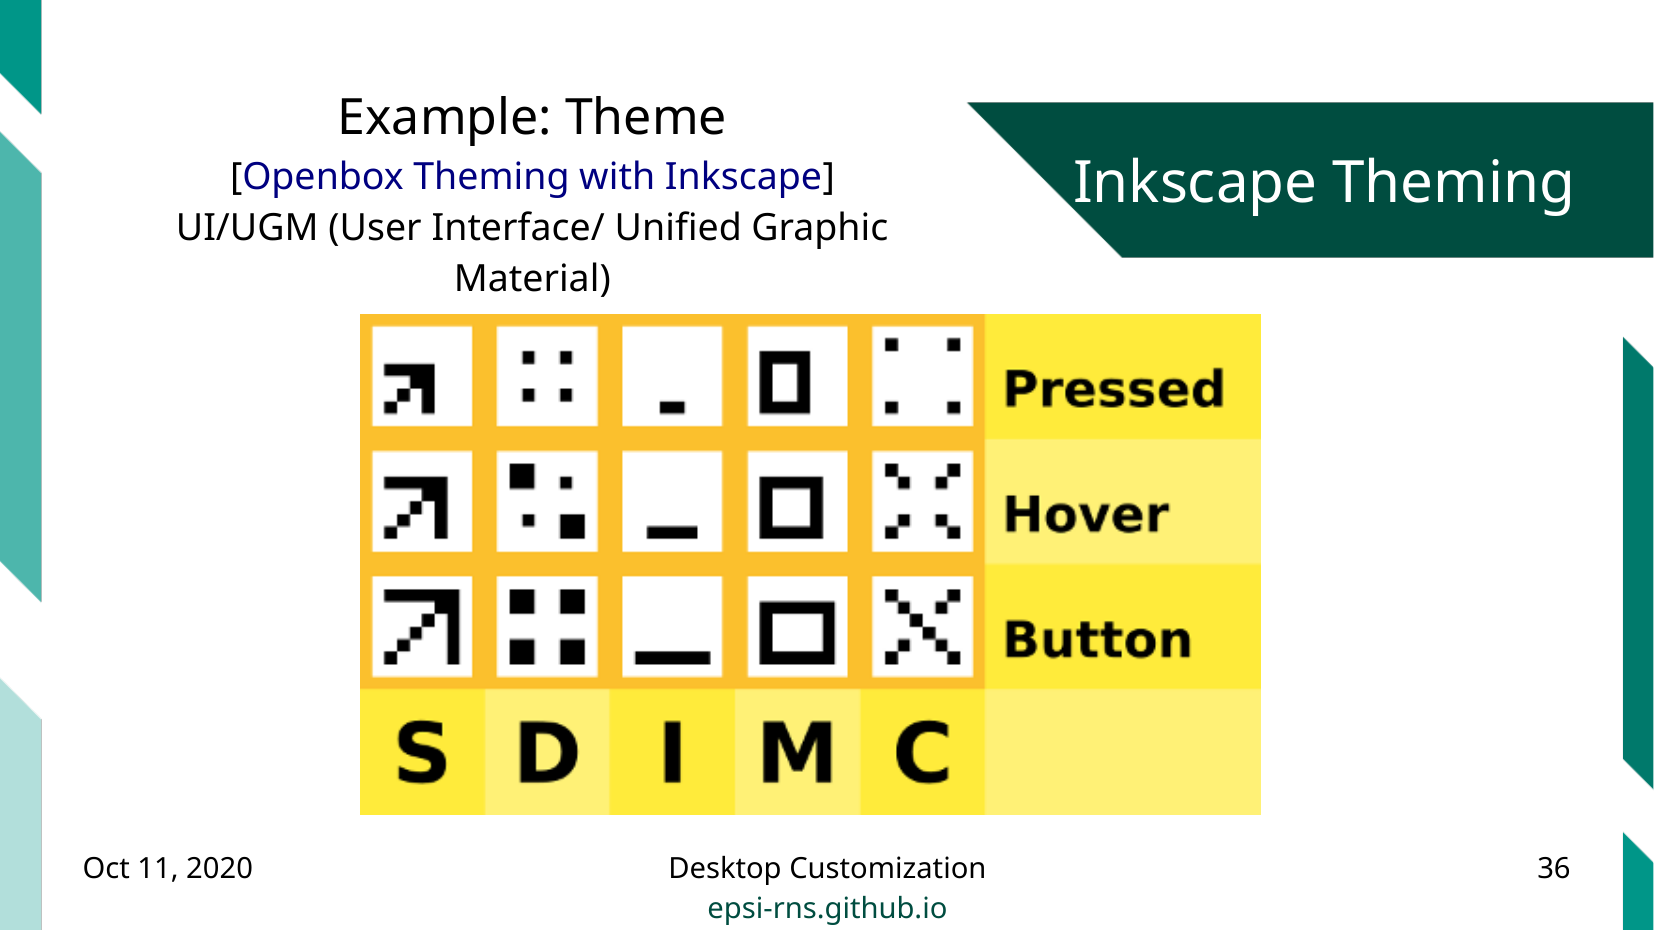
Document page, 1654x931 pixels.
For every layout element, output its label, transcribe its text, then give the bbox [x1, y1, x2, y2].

picture [0, 0, 1654, 930]
title Inkscape Theming [1050, 105, 1576, 256]
subtitle Example: Theme [Openbox Theming with Inkscape] UI/UGM (User Interface/ Unified Graphic Material) [105, 112, 961, 271]
